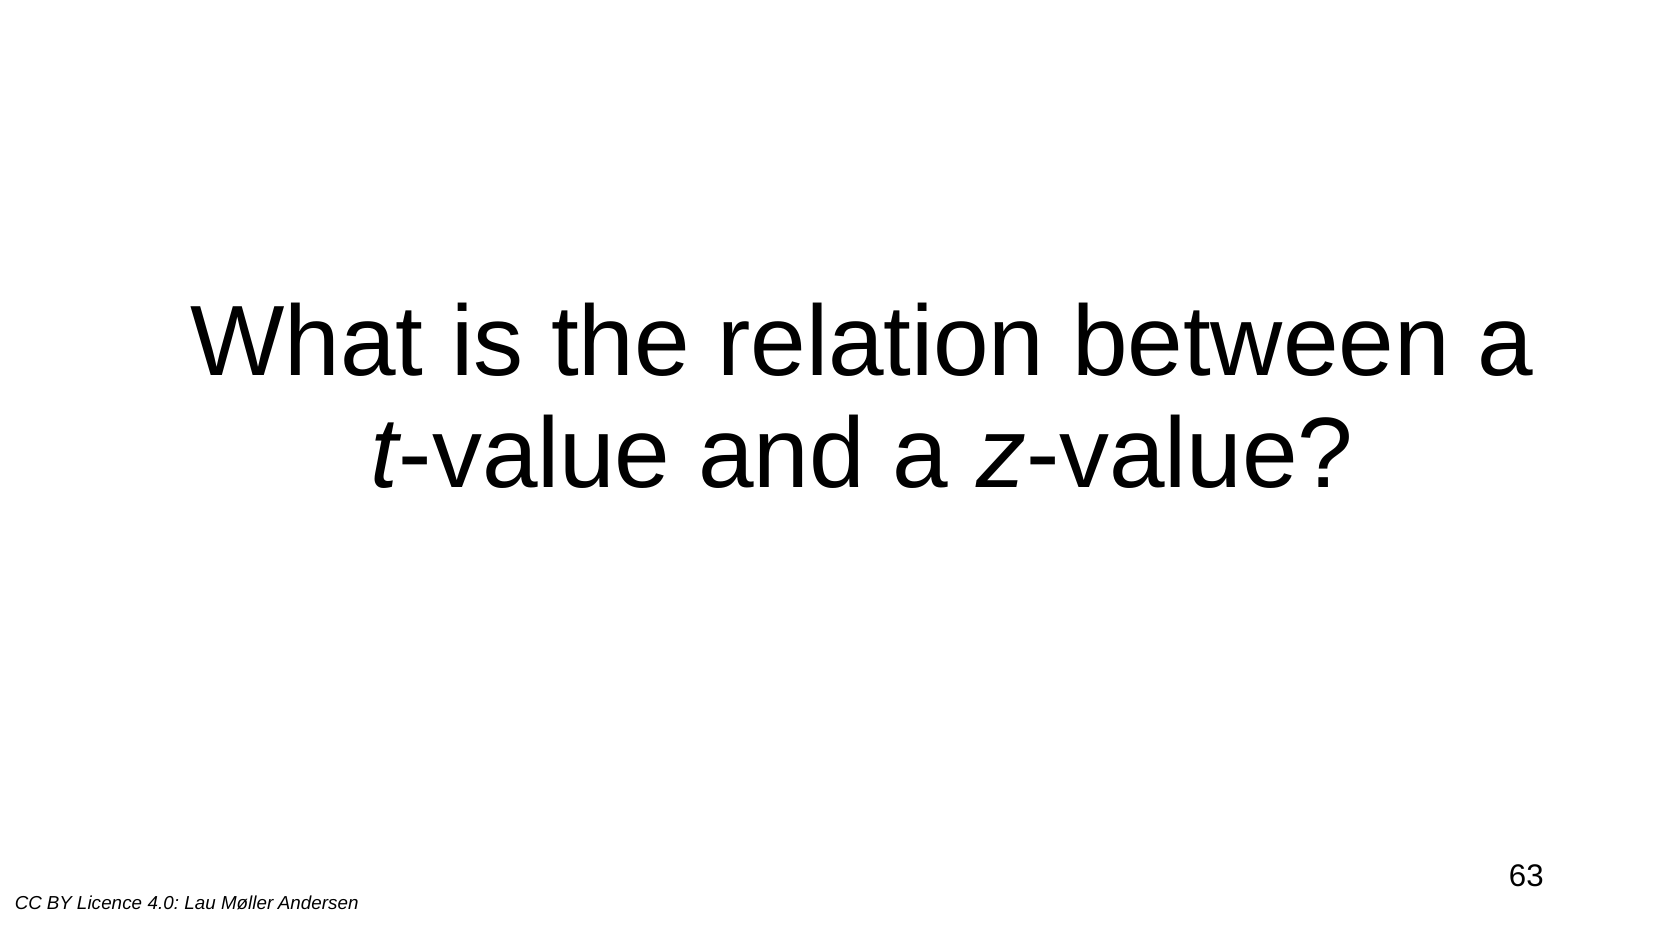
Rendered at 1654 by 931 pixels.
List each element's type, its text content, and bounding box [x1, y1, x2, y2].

text_box CC BY Licence 4.0: Lau Møller Andersen [0, 885, 387, 921]
subtitle What is the relation between a t-value and a z-value? [82, 37, 1571, 757]
text_box <nummer> [1494, 850, 1654, 921]
